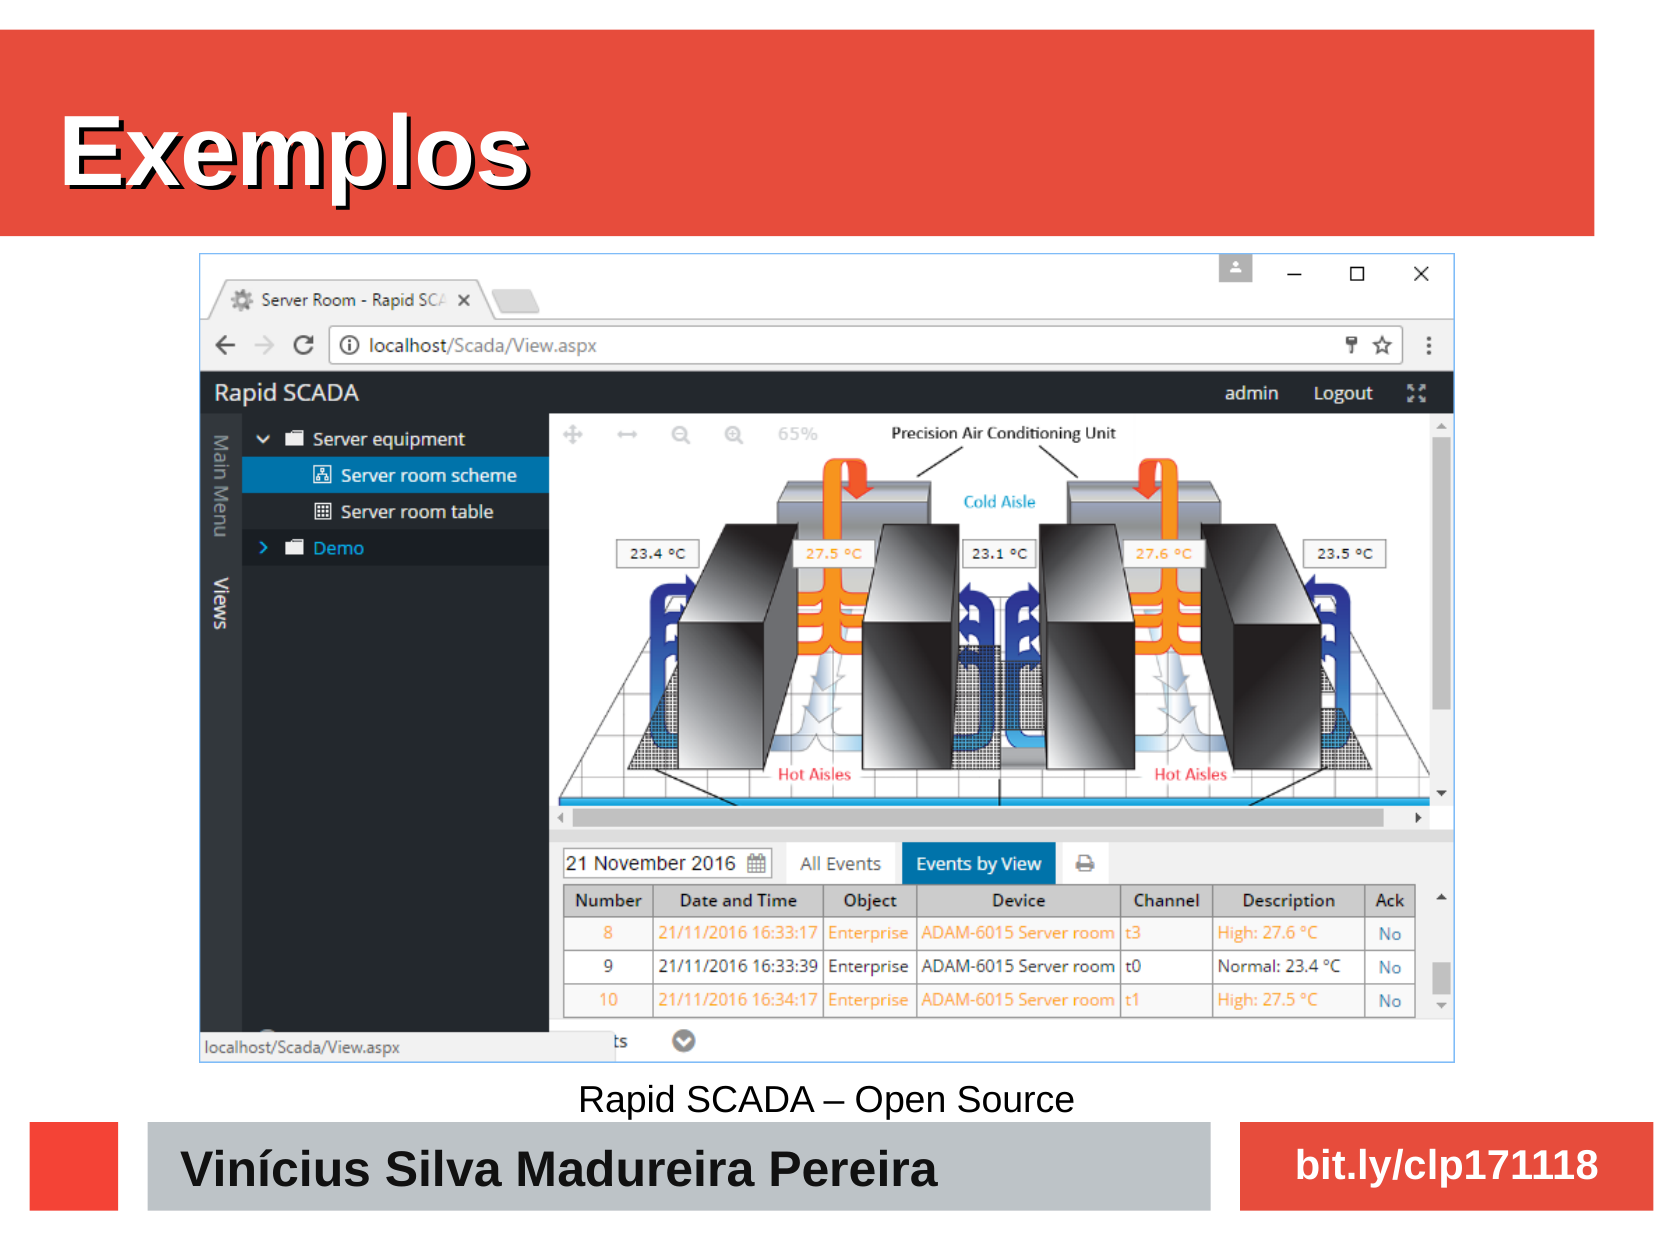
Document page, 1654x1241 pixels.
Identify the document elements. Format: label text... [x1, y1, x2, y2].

title Exemplos [59, 59, 1595, 207]
text_box Vinícius Silva Madureira Pereira [165, 1133, 1170, 1205]
picture [199, 253, 1455, 1063]
text_box bit.ly/clp171118 [1228, 1133, 1654, 1205]
